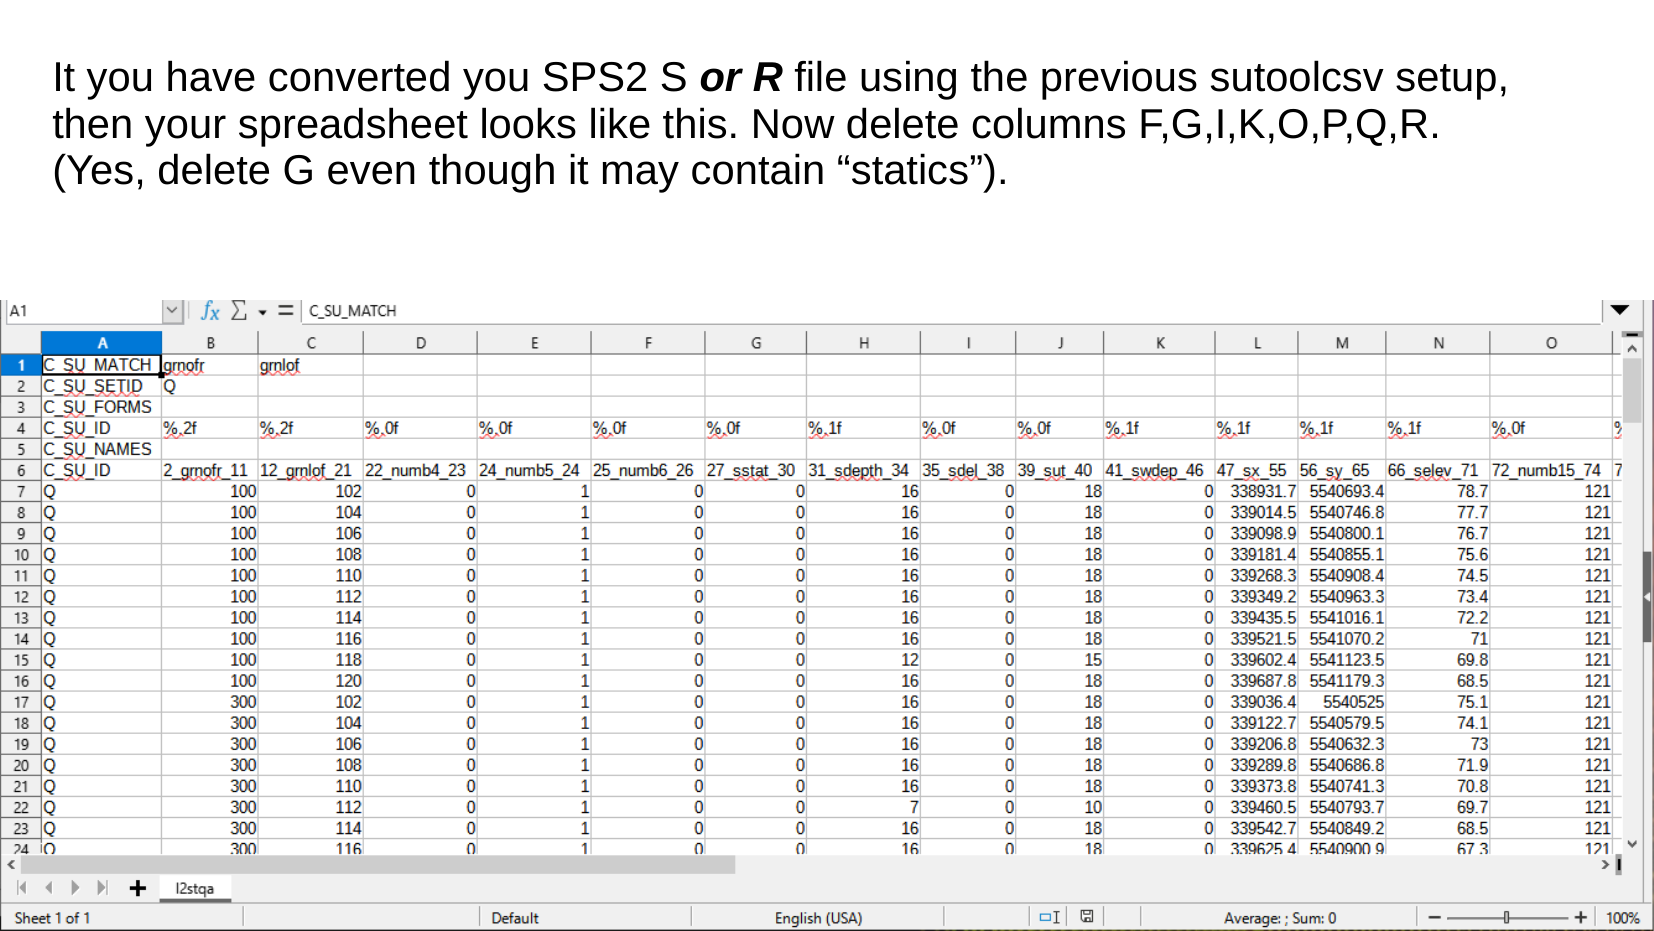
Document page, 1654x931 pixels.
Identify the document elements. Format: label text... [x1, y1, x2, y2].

picture [0, 300, 1654, 931]
text_box It you have converted you SPS2 S or R file using the previous sutoolcsv setup, then your spreadsheet looks like this. Now delete columns F,G,I,K,O,P,Q,R. (Yes, delete G even though it may contain “statics”). [37, 0, 1654, 248]
